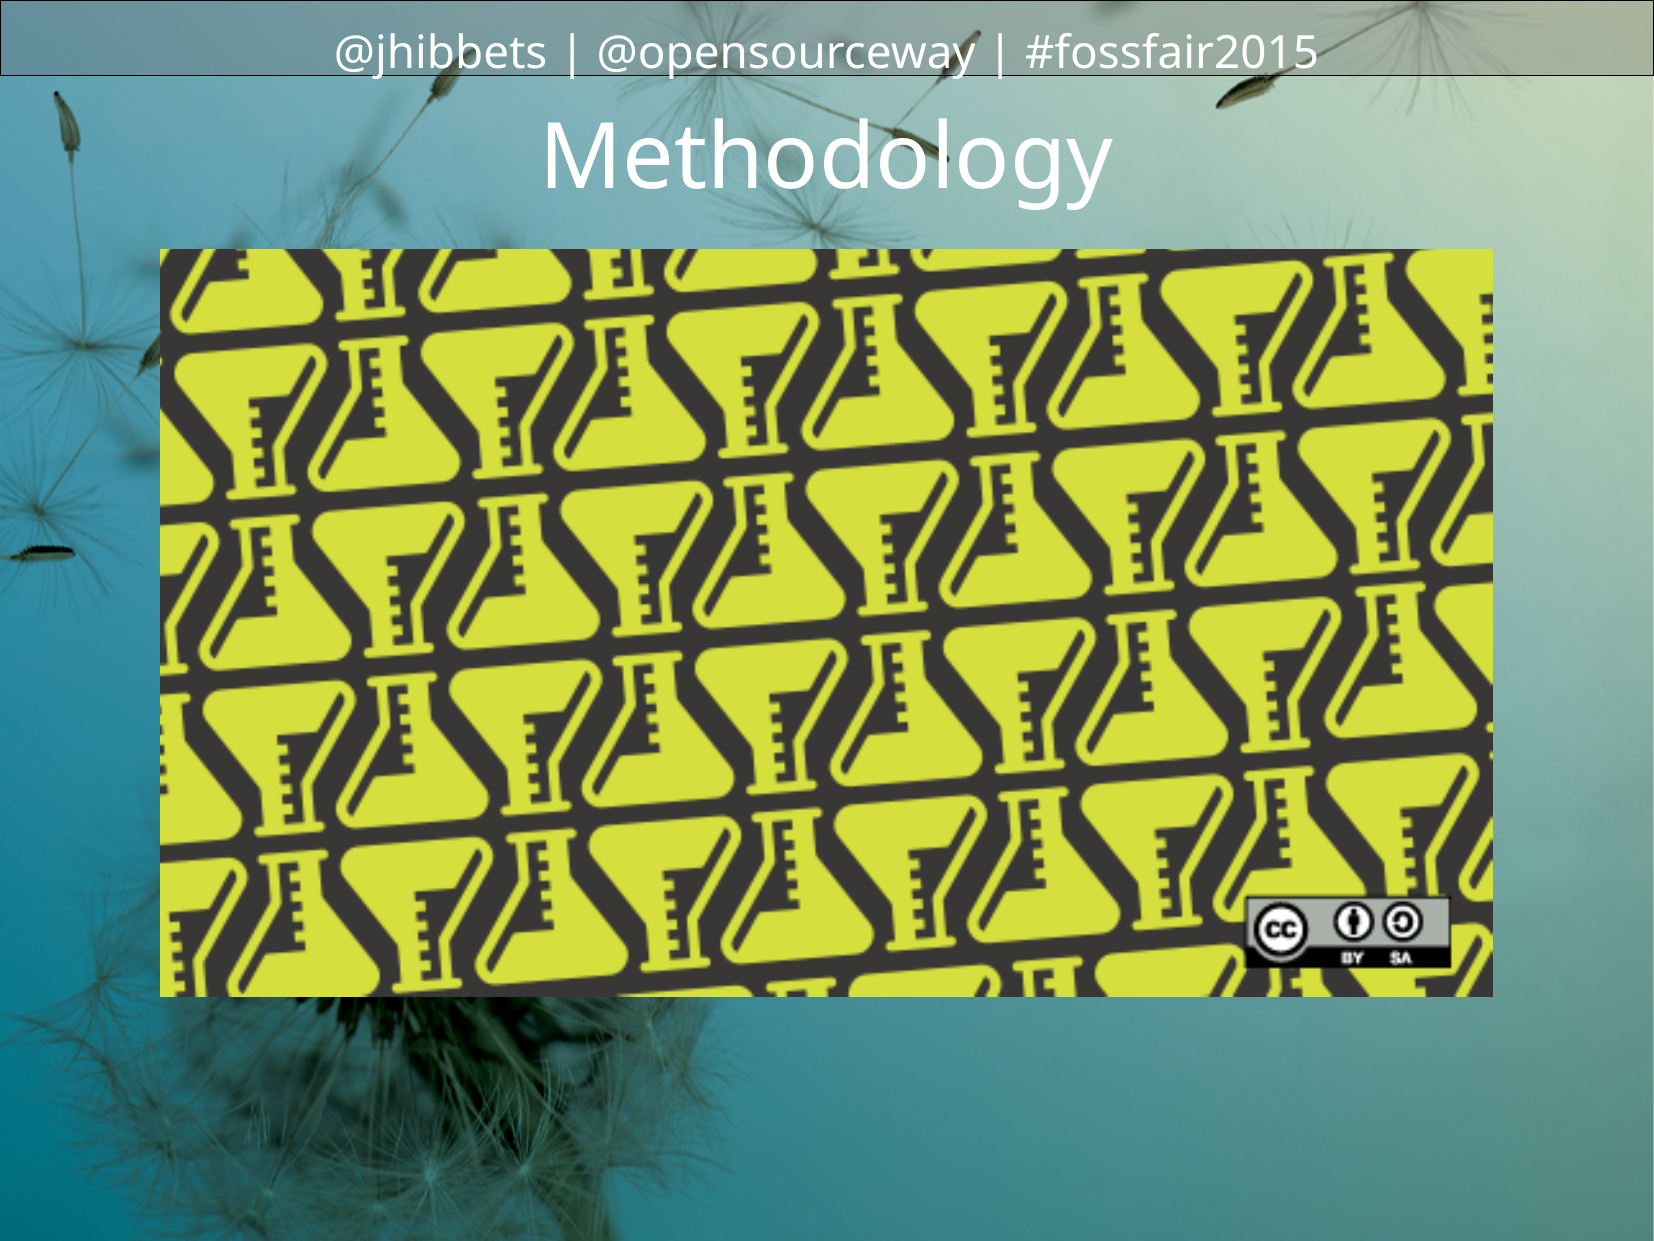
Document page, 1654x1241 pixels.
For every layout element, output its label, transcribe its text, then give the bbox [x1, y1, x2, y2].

picture [0, 76, 1654, 1241]
title Methodology [82, 49, 1571, 257]
